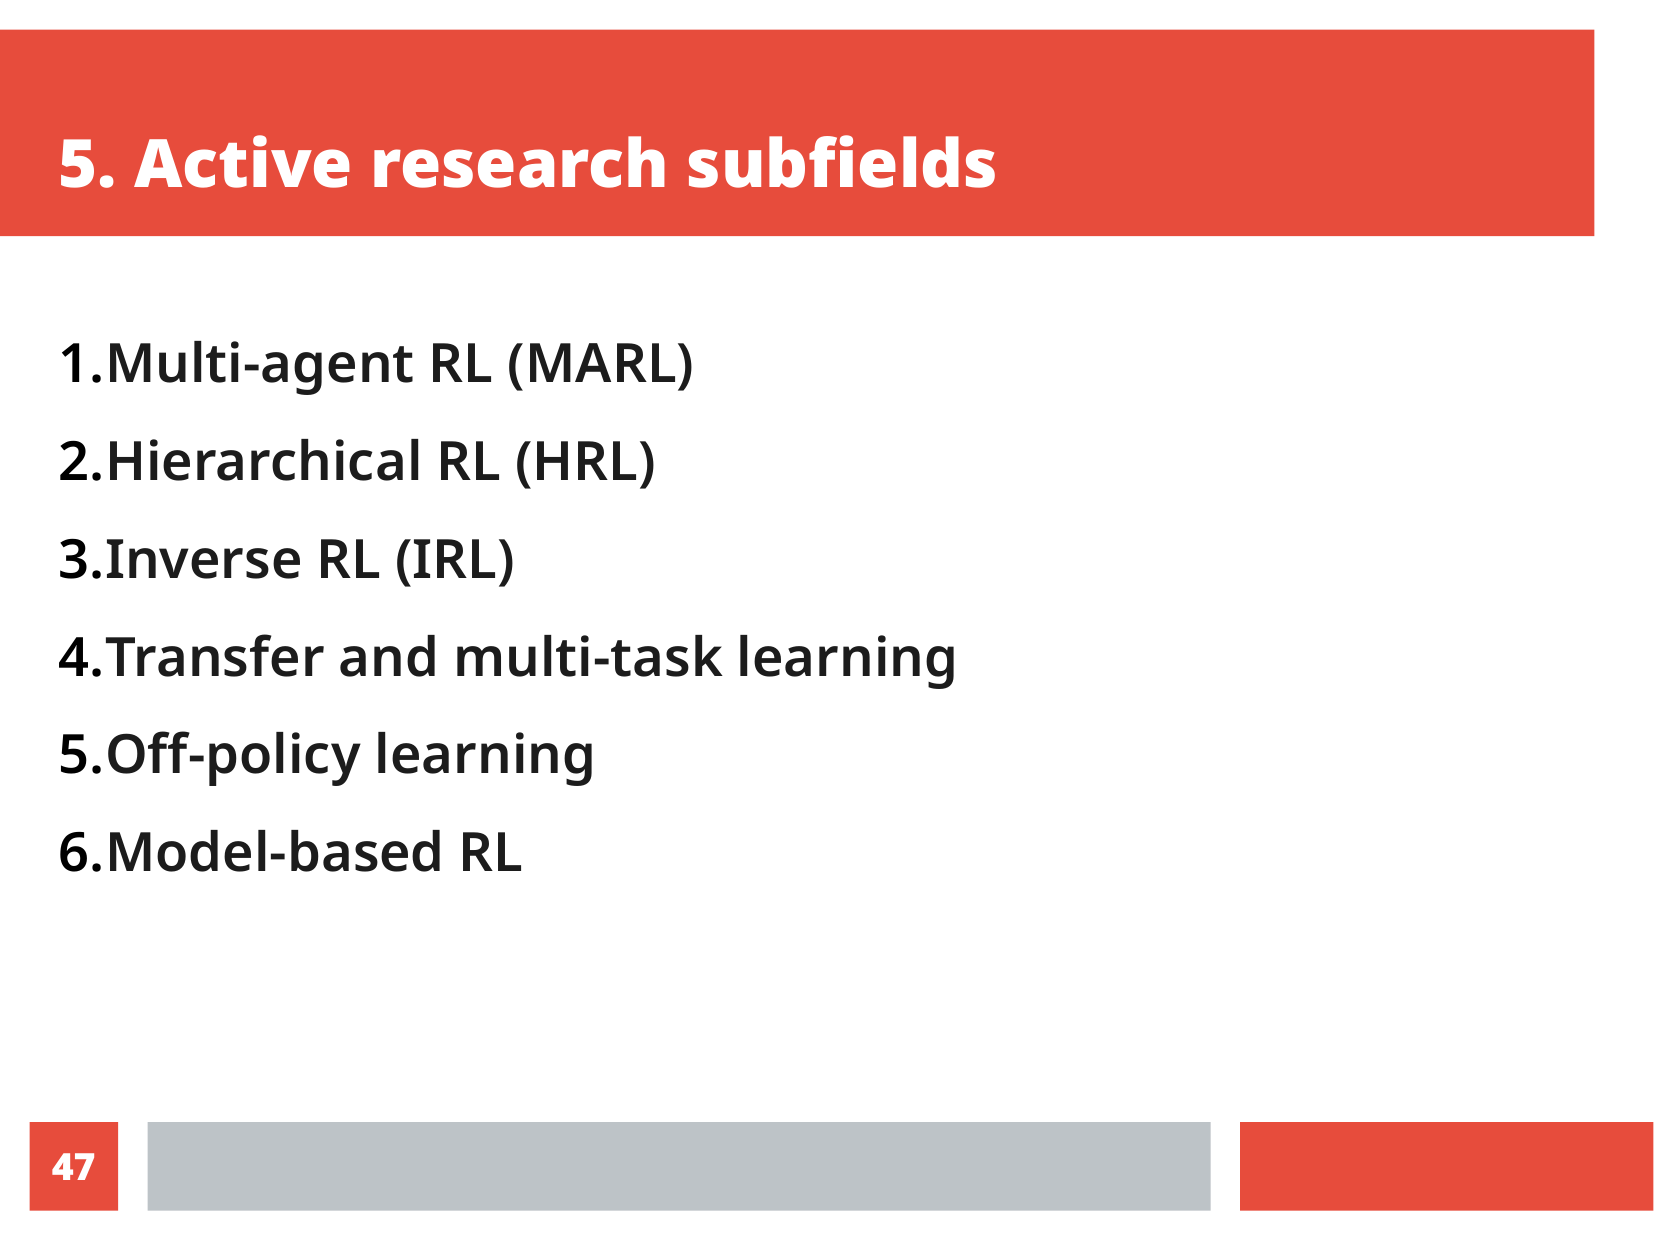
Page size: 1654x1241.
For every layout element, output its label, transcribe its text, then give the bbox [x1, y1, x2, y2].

list Multi-agent RL (MARL) Hierarchical RL (HRL) Inverse RL (IRL) Transfer and multi-task learning Off-policy learning Model-based RL [59, 324, 1565, 1093]
title 5. Active research subfields [59, 59, 1595, 207]
